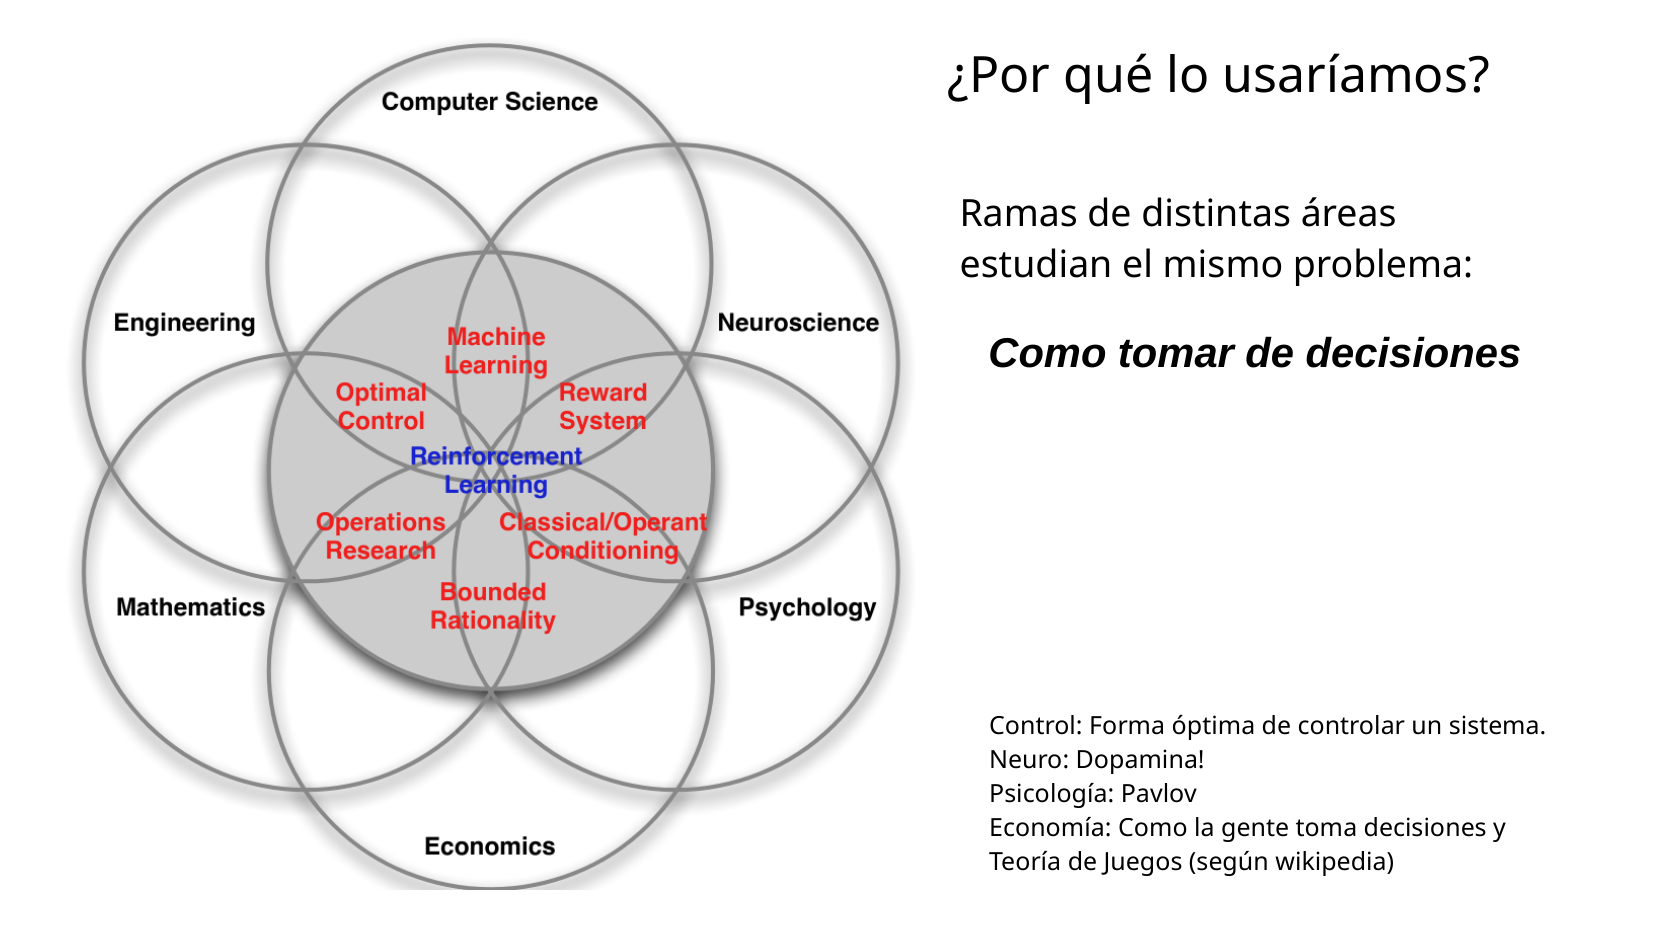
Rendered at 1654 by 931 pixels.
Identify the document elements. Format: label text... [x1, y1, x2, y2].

text_box Ramas de distintas áreas estudian el mismo problema: Como tomar de decisiones [944, 178, 1565, 473]
picture [29, 37, 945, 890]
text_box ¿Por qué lo usaríamos? [856, 31, 1595, 159]
text_box Control: Forma óptima de controlar un sistema. Neuro: Dopamina! Psicología: Pavlov Economía: Como la gente toma decisiones y Teoría de Juegos (según wikipedia) [974, 649, 1565, 896]
